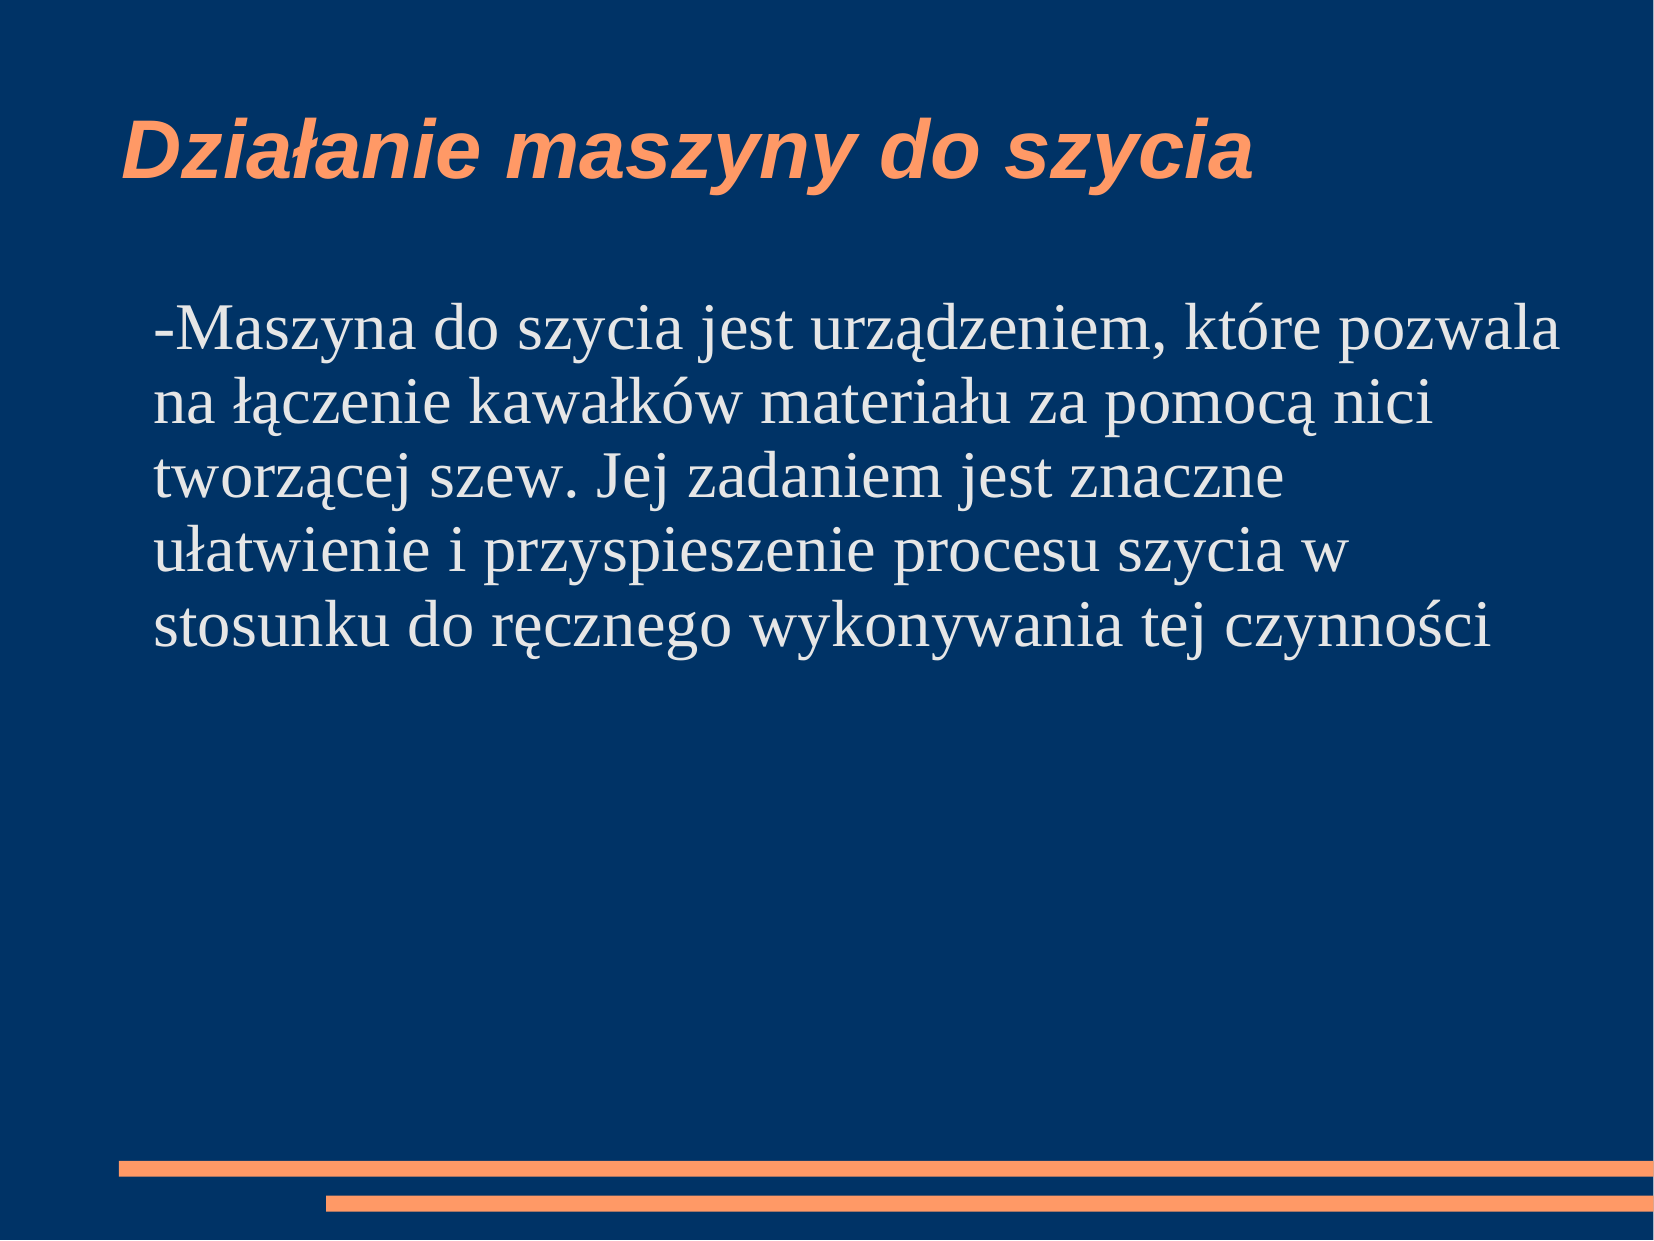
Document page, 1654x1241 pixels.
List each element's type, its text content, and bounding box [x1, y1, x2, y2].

title Działanie maszyny do szycia [121, 46, 1534, 254]
list -Maszyna do szycia jest urządzeniem, które pozwala na łączenie kawałków materiału za pomocą nici tworzącej szew. Jej zadaniem jest znaczne ułatwienie i przyspieszenie procesu szycia w stosunku do ręcznego wykonywania tej czynności [82, 290, 1571, 1109]
